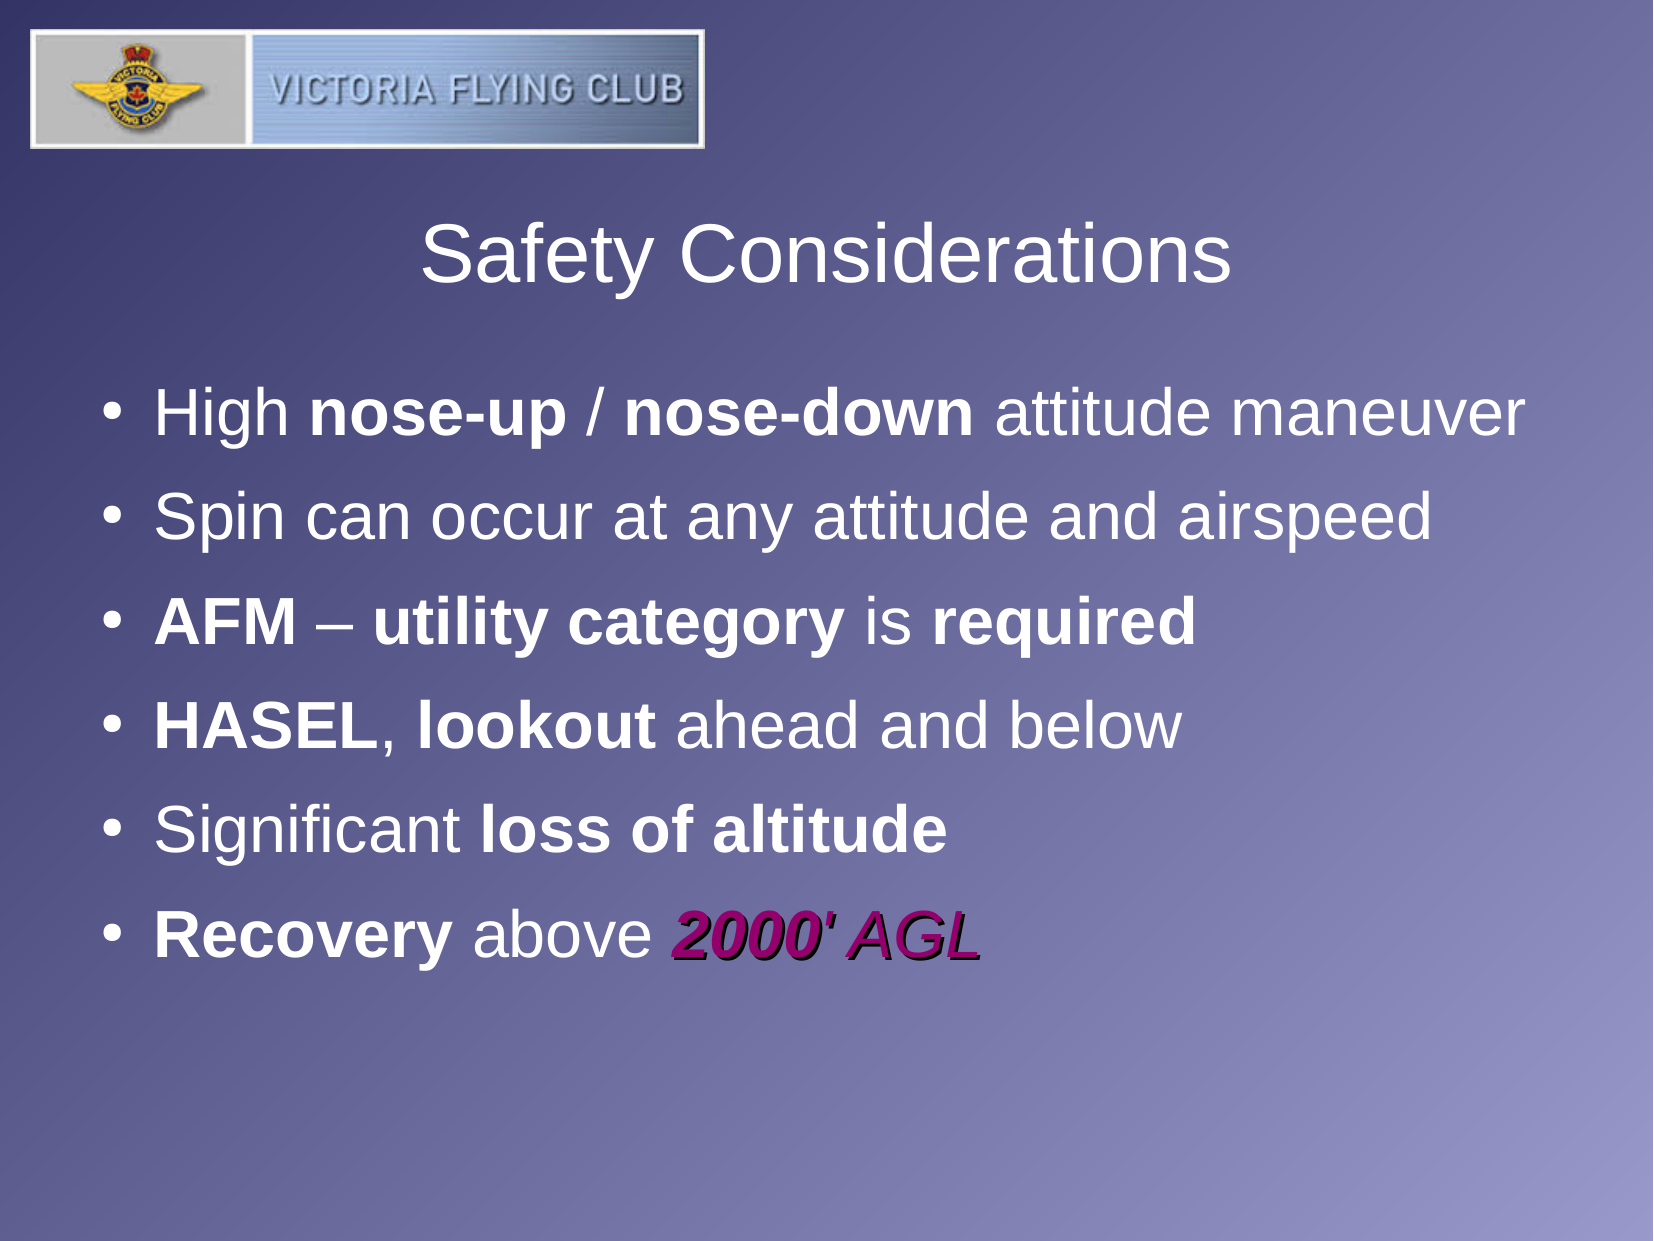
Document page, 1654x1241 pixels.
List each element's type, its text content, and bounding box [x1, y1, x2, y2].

picture [30, 29, 705, 149]
title Safety Considerations [82, 150, 1571, 358]
list High nose-up / nose-down attitude maneuver Spin can occur at any attitude and airspeed AFM – utility category is required HASEL, lookout ahead and below Significant loss of altitude Recovery above 2000' AGL [82, 375, 1571, 1095]
